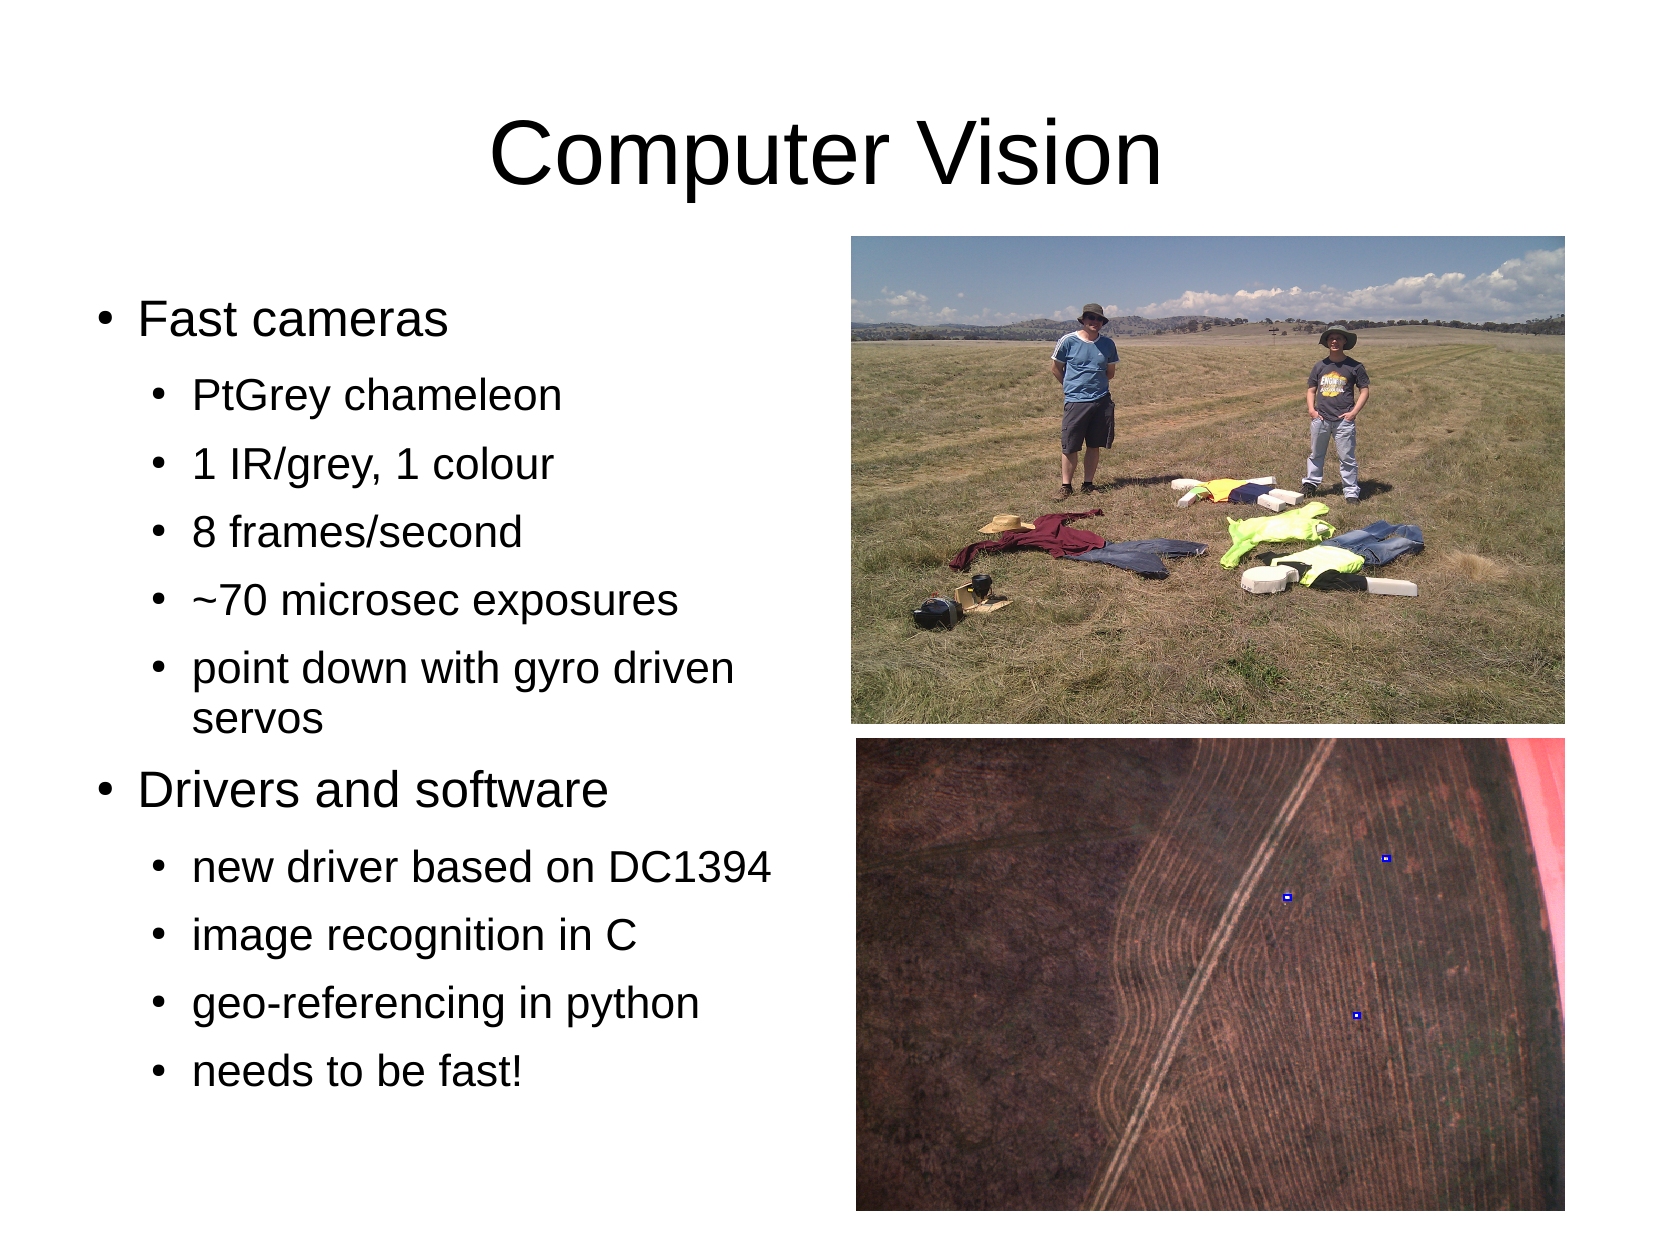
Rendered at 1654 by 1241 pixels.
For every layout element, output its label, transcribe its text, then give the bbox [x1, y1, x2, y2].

list Fast cameras PtGrey chameleon 1 IR/grey, 1 colour 8 frames/second ~70 microsec exposures point down with gyro driven servos Drivers and software new driver based on DC1394 image recognition in C geo-referencing in python needs to be fast! [82, 290, 809, 1109]
title Computer Vision [82, 49, 1571, 257]
picture [856, 738, 1565, 1211]
picture [851, 236, 1565, 724]
